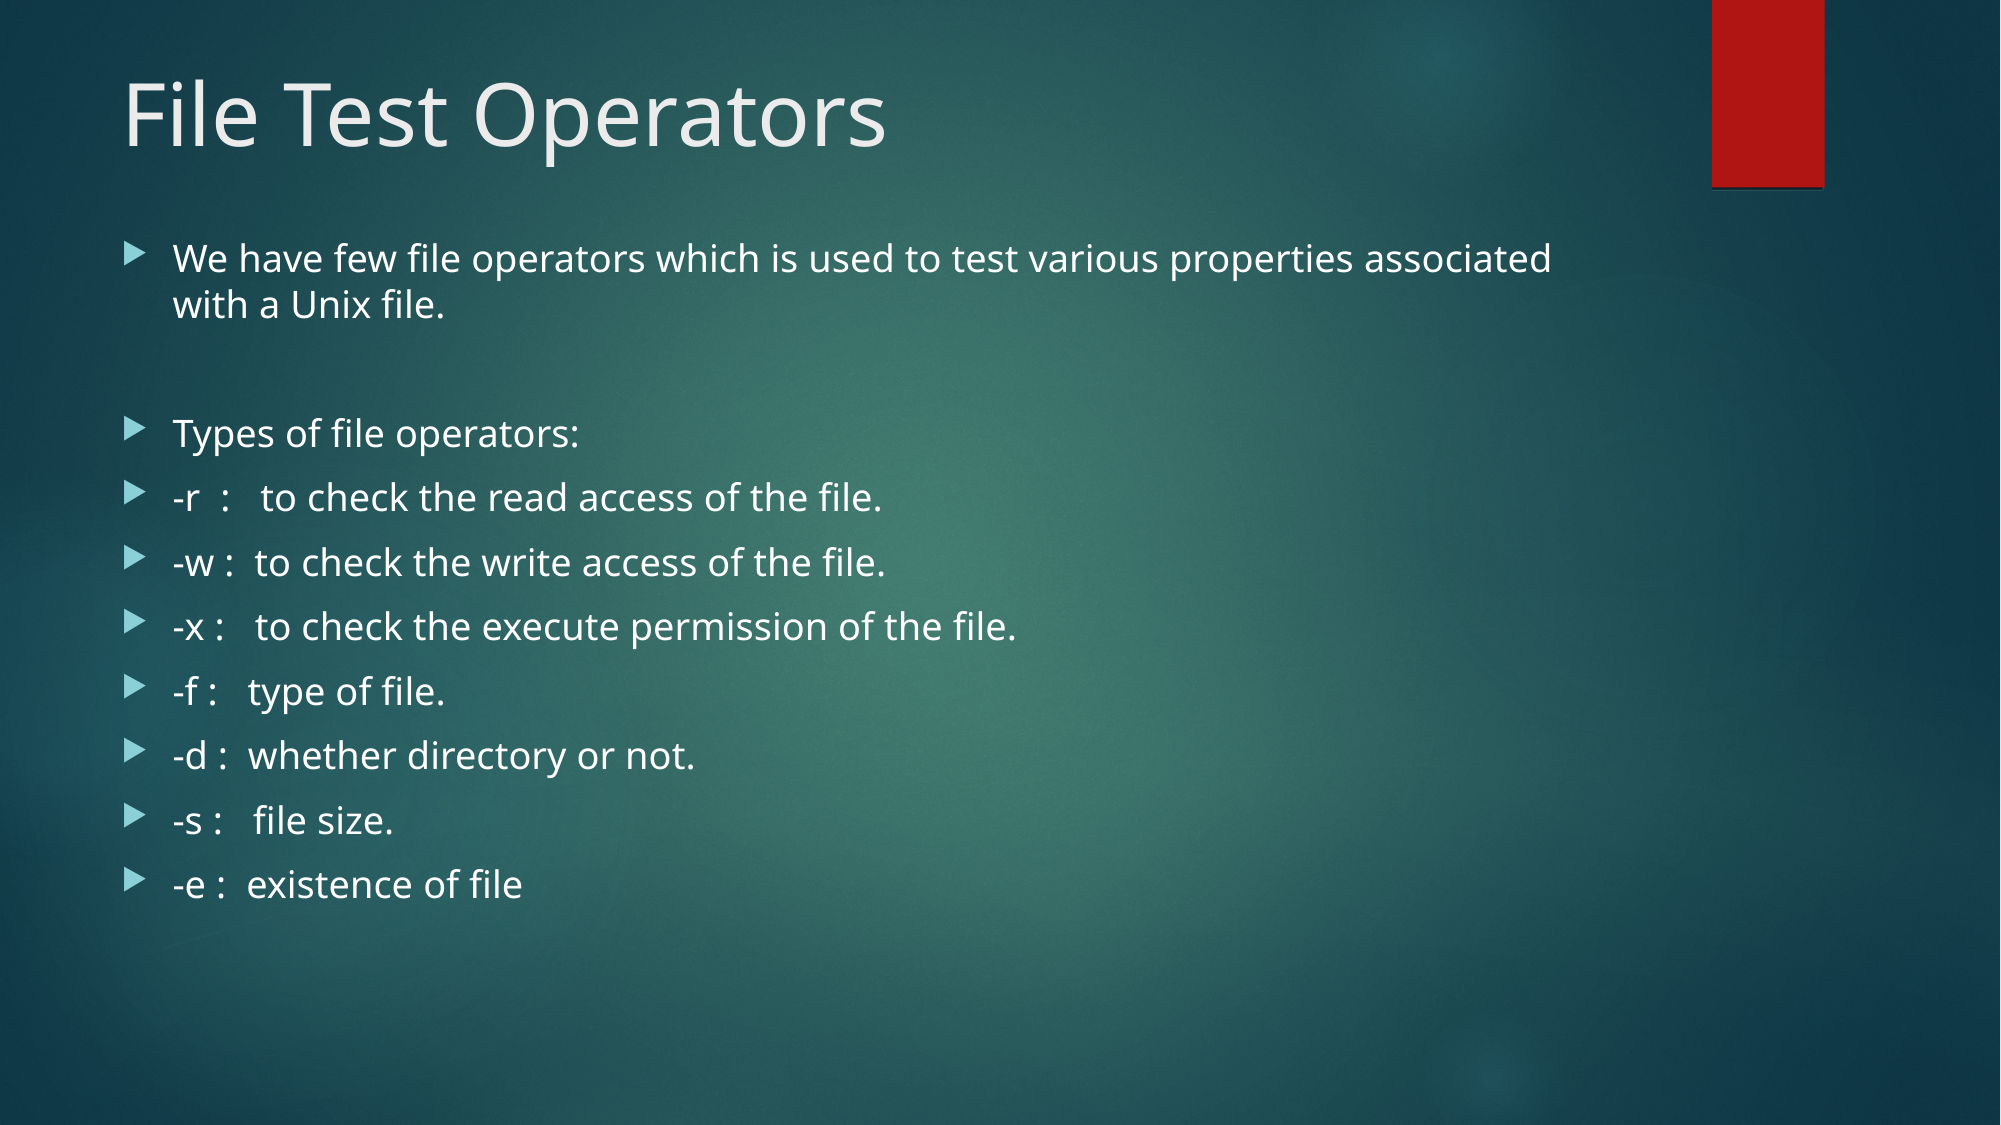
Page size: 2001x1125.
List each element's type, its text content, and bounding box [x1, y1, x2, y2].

title File Test Operators [106, 51, 1649, 282]
list We have few file operators which is used to test various properties associated with a Unix file. Types of file operators: -r : to check the read access of the file. -w : to check the write access of the file. -x : to check the execute permission of the file. -f : type of file. -d : whether directory or not. -s : file size. -e : existence of file [106, 227, 1574, 916]
picture [0, 0, 2001, 1125]
